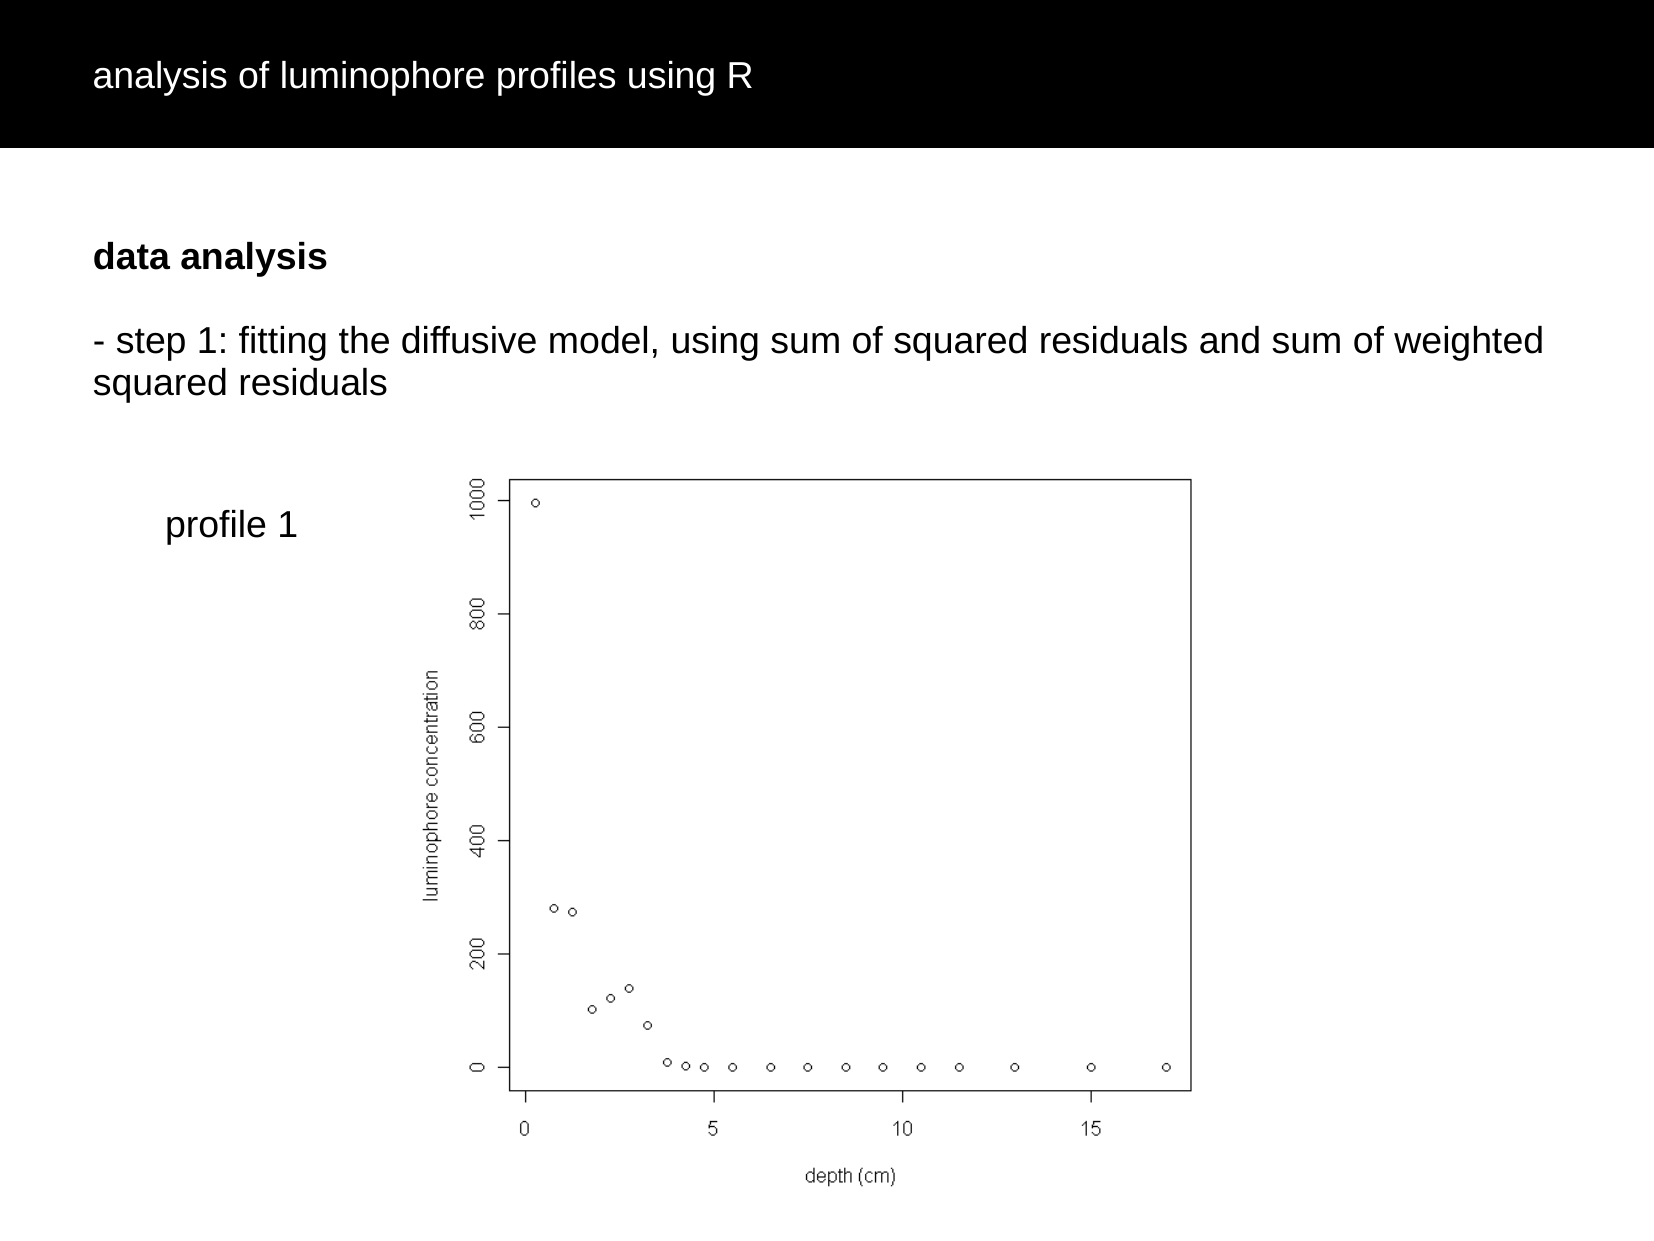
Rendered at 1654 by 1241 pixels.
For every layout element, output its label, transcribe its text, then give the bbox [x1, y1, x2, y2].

picture [413, 383, 1241, 1211]
text_box analysis of luminophore profiles using R [77, 46, 769, 104]
text_box [0, 0, 1654, 148]
text_box data analysis - step 1: fitting the diffusive model, using sum of squared residuals and sum of weighted squared residuals [78, 228, 1559, 455]
text_box profile 1 [150, 496, 313, 553]
